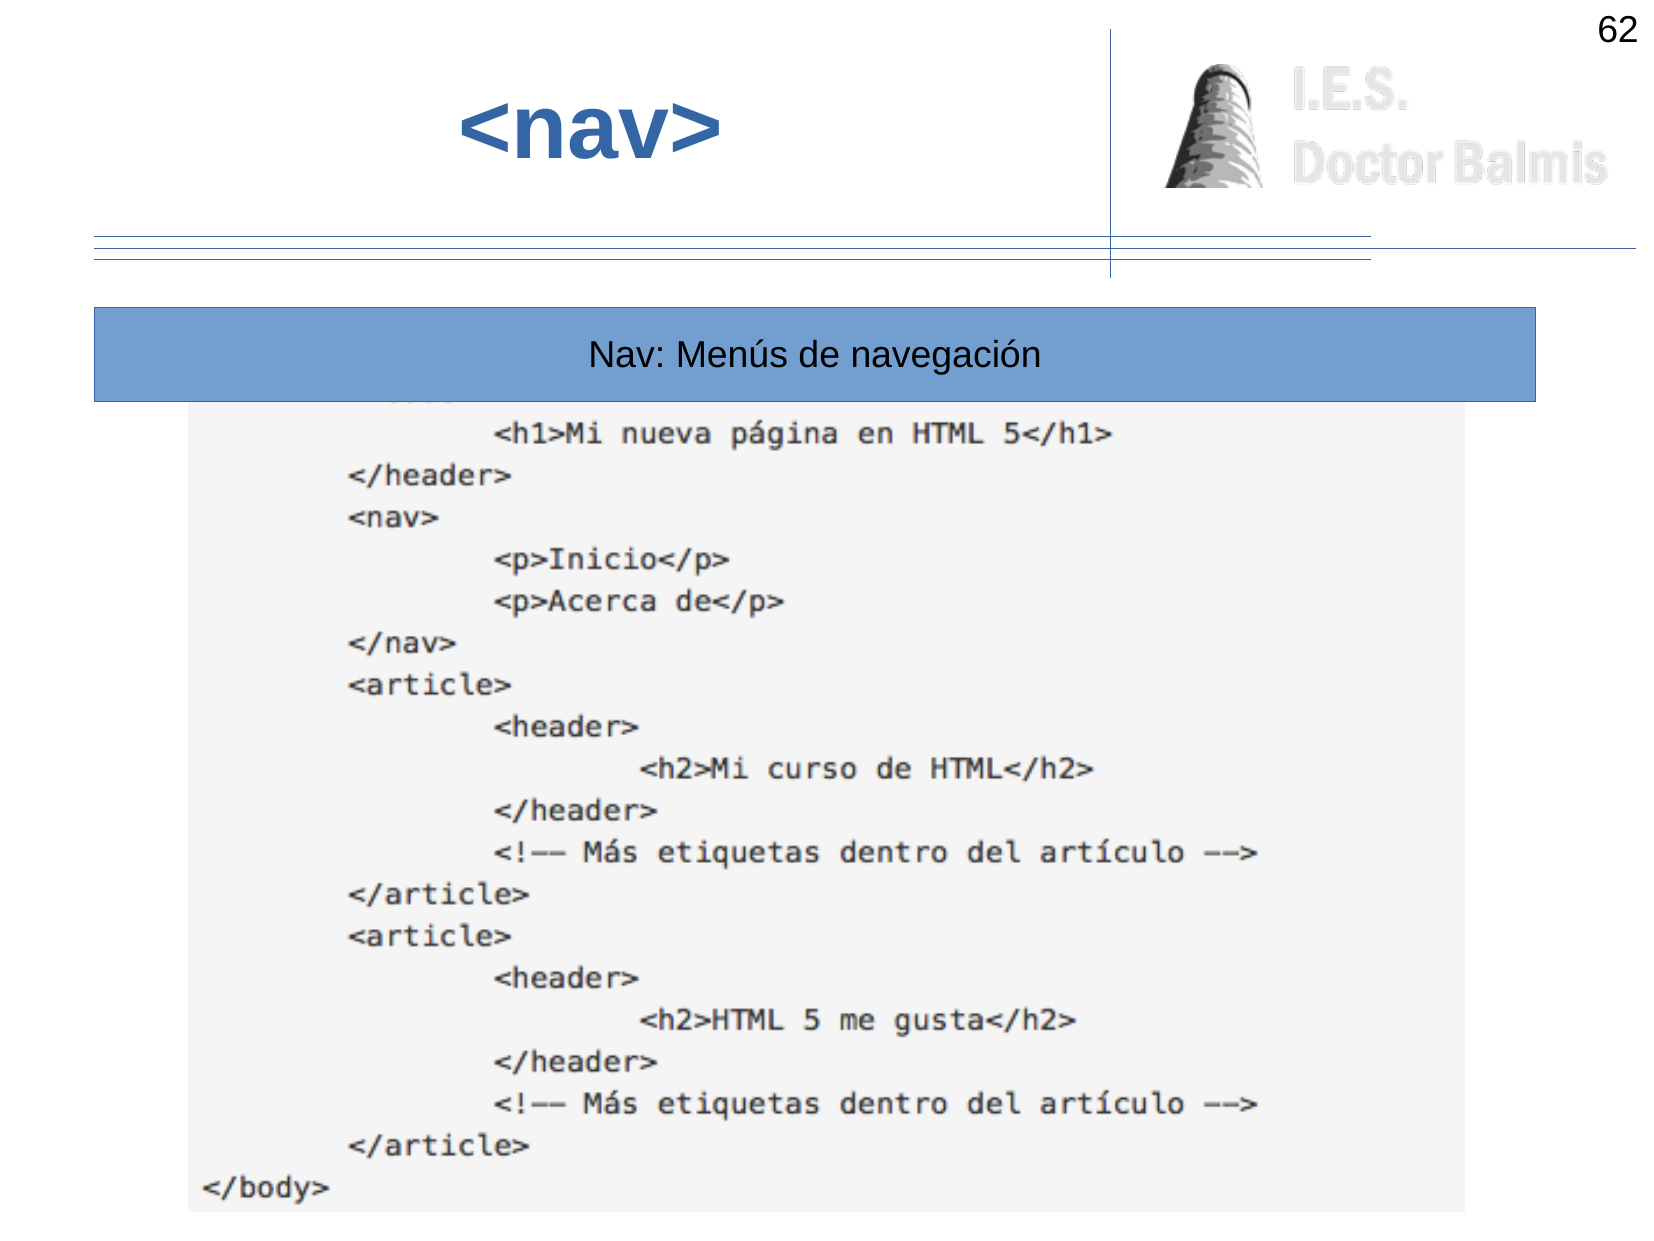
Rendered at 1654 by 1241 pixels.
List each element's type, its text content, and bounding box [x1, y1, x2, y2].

title <nav> [118, 23, 1063, 231]
picture [188, 402, 1465, 1212]
text_box Nav: Menús de navegación [94, 307, 1536, 402]
picture [1133, 64, 1619, 188]
